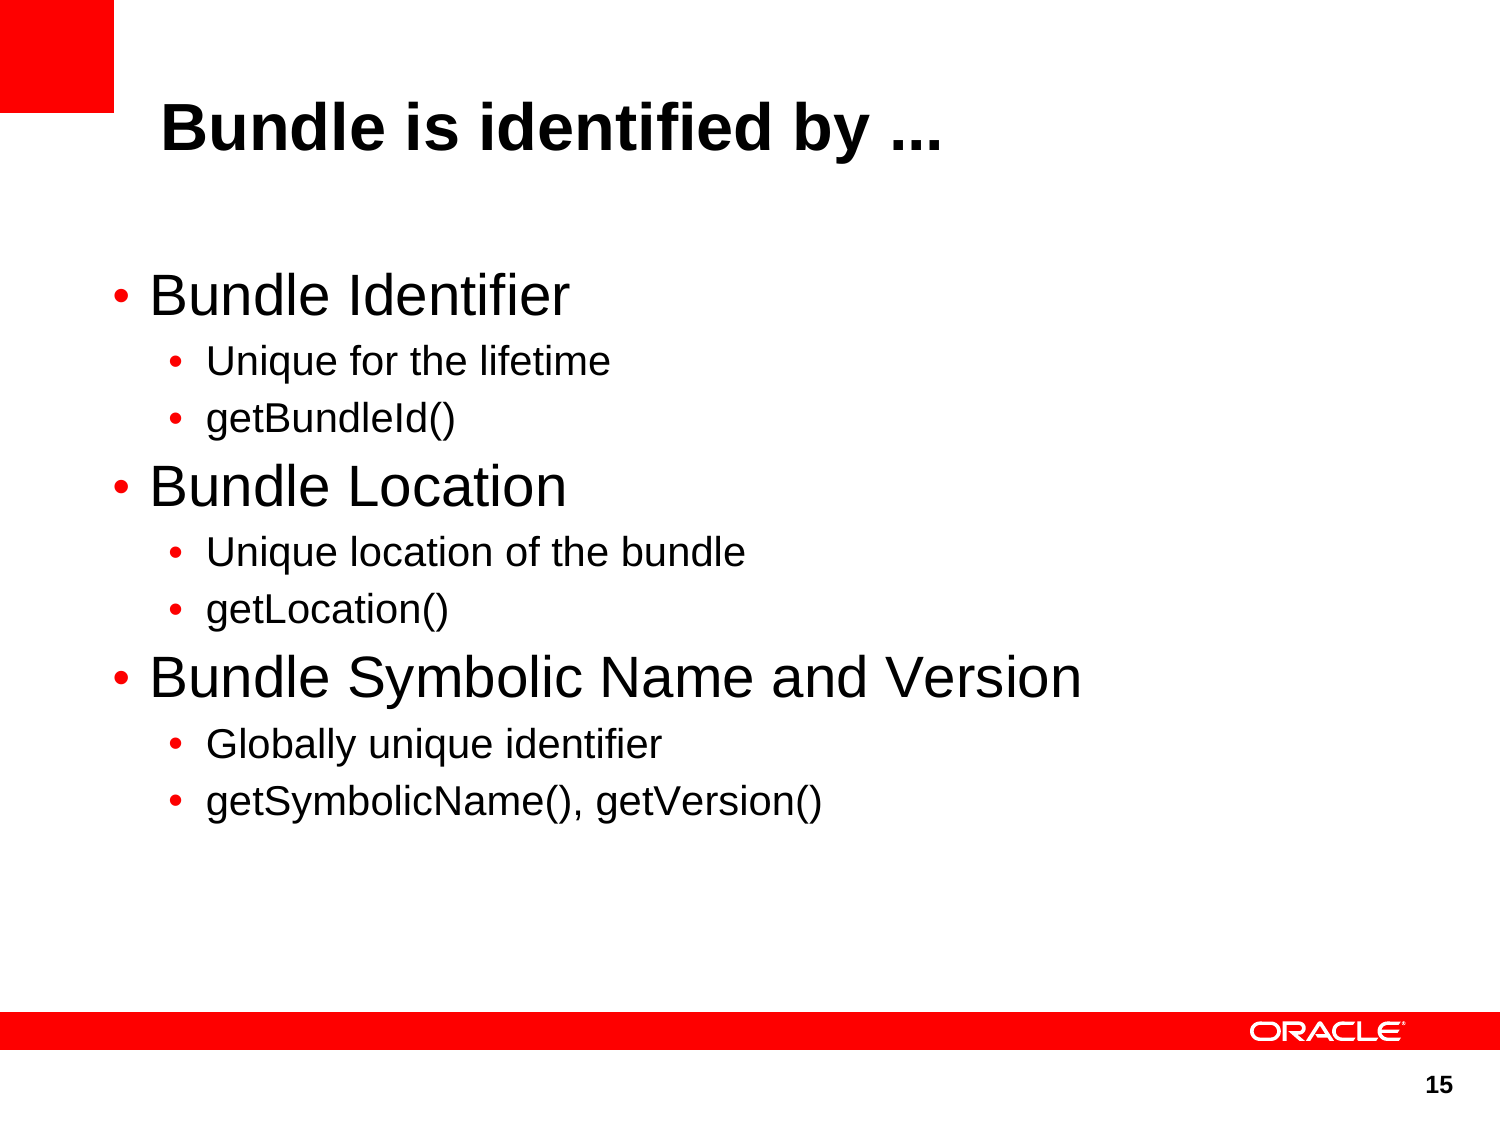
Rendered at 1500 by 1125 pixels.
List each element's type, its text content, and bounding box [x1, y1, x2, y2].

list Bundle Identifier Unique for the lifetime getBundleId() Bundle Location Unique location of the bundle getLocation() Bundle Symbolic Name and Version Globally unique identifier getSymbolicName(), getVersion() [112, 262, 1349, 1006]
picture [0, 0, 114, 113]
picture [0, 1012, 1500, 1050]
title Bundle is identified by ... [145, 42, 1390, 213]
